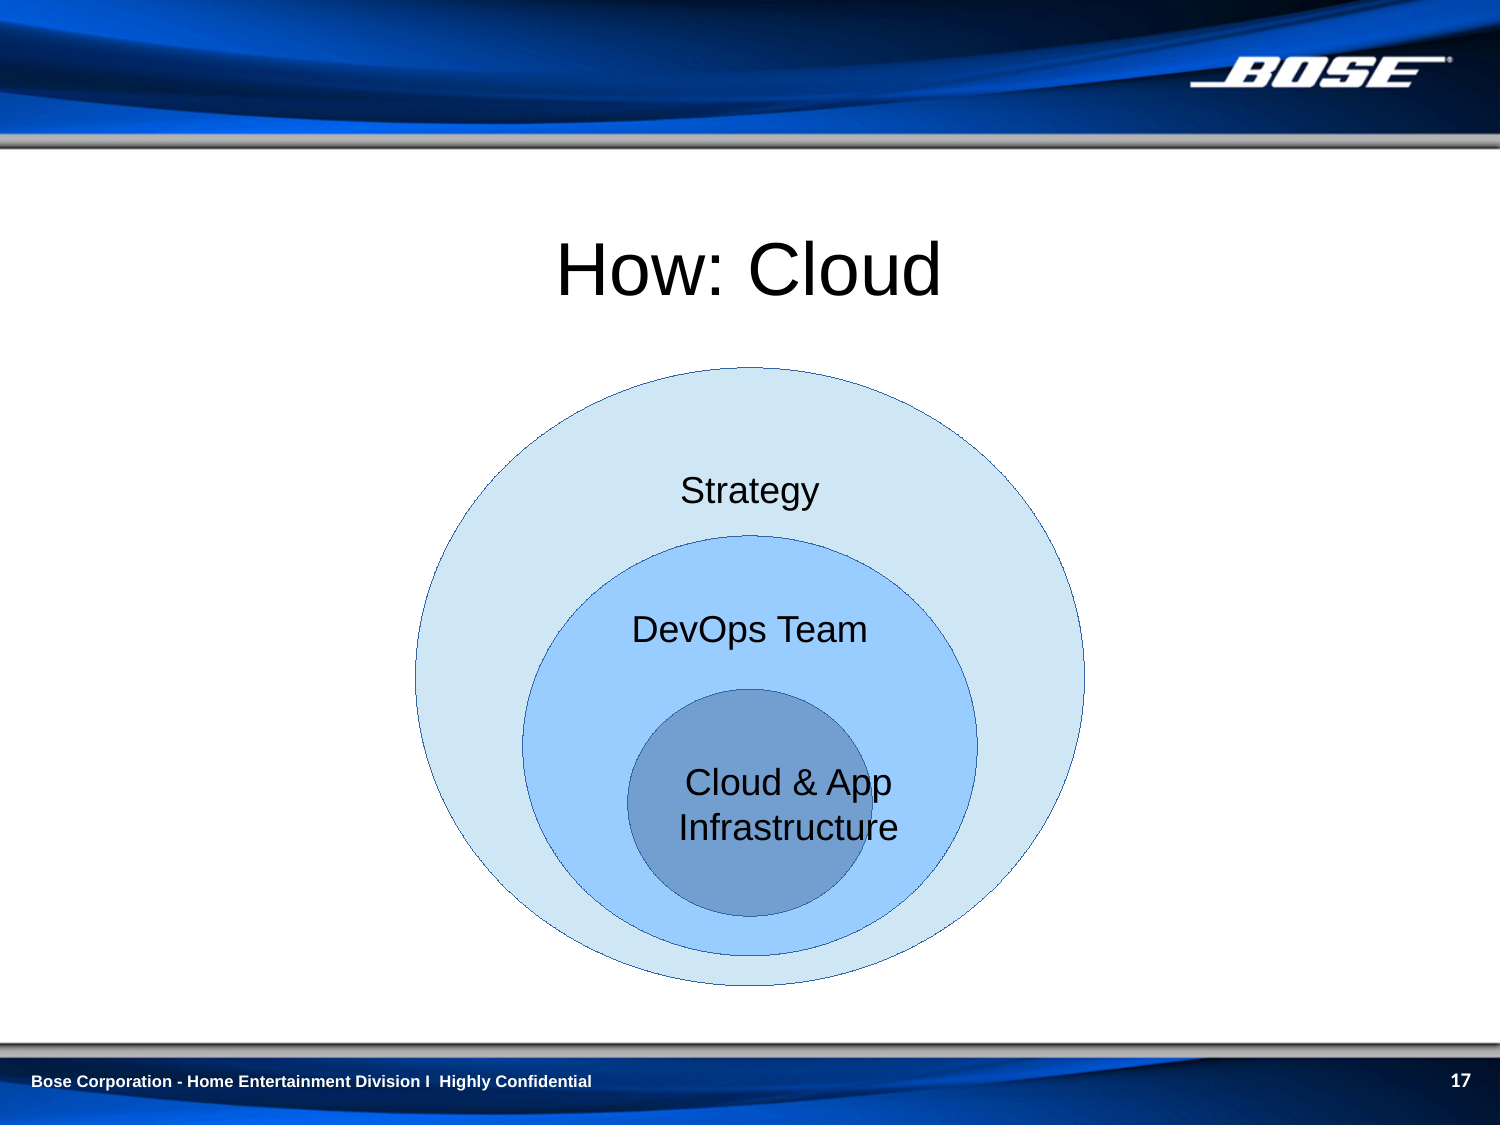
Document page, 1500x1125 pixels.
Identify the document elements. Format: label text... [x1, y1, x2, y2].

text_box Cloud & App Infrastructure [627, 689, 873, 917]
text_box How: Cloud [74, 185, 1425, 345]
picture [0, 0, 1500, 1125]
text_box DevOps Team [522, 535, 978, 956]
text_box Strategy [415, 367, 1085, 986]
